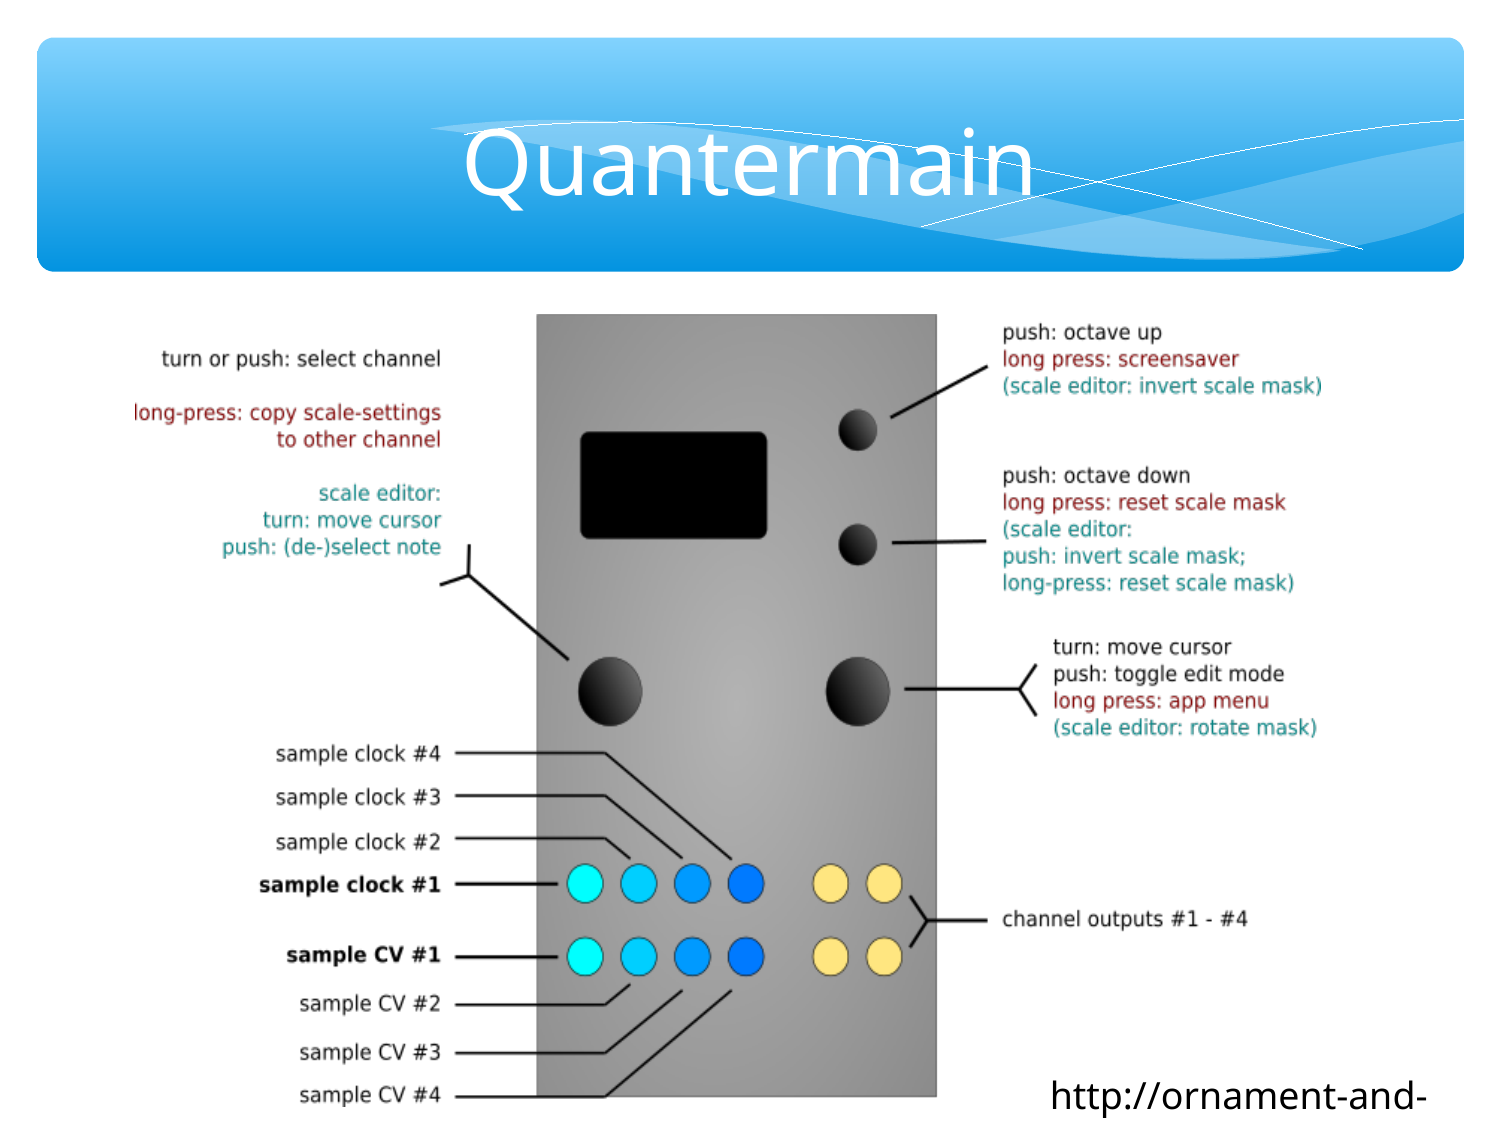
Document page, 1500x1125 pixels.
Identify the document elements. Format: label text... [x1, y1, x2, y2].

text_box http://ornament-and-cri.me [1035, 1065, 1496, 1125]
picture [135, 314, 1321, 1107]
title Quantermain [75, 40, 1426, 276]
